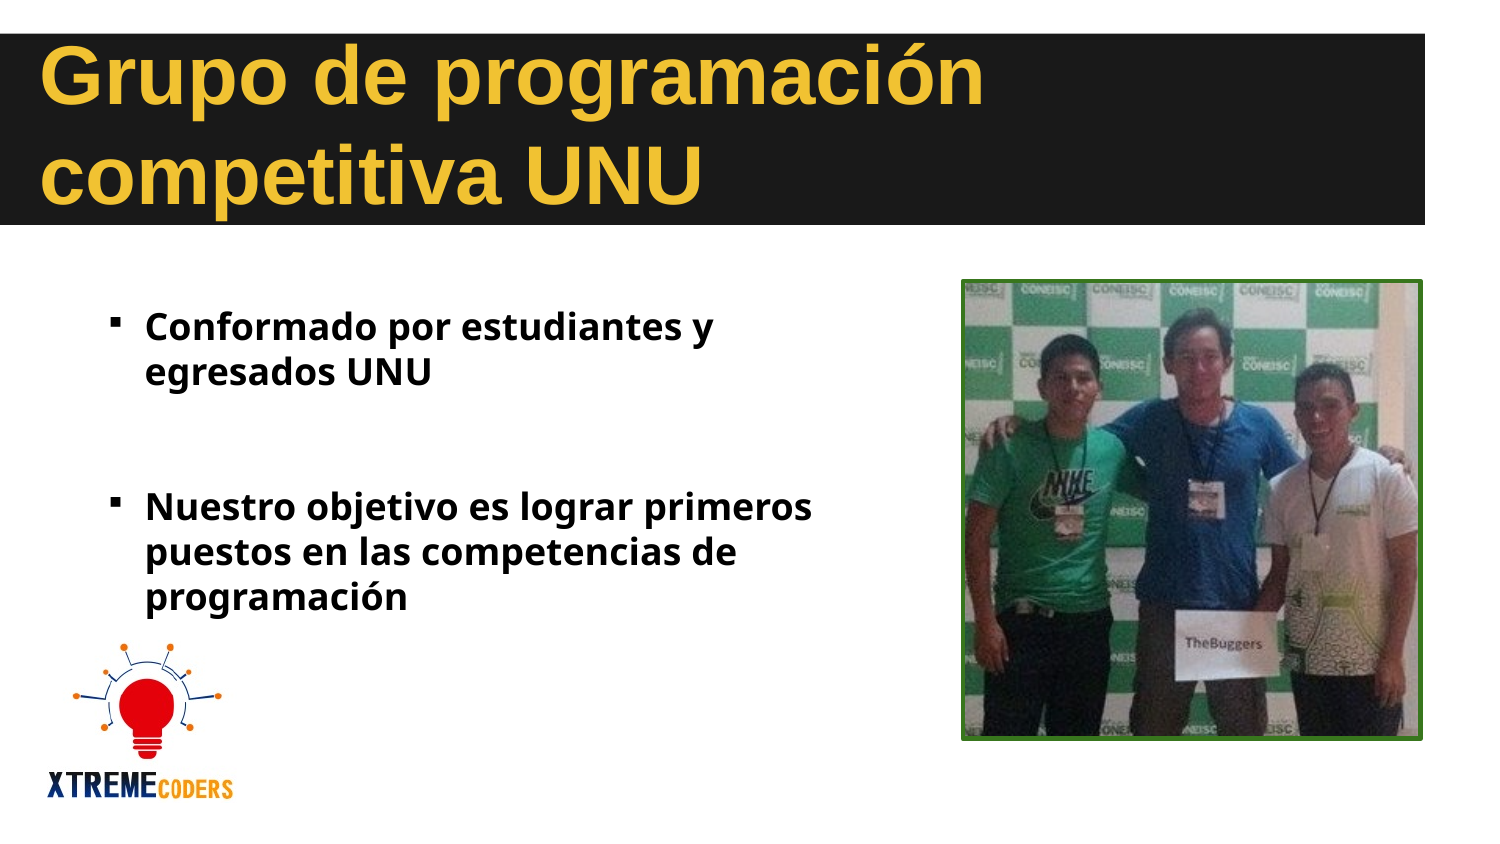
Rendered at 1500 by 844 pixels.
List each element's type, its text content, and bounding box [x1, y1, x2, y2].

text_box Conformado por estudiantes y egresados UNU Nuestro objetivo es lograr primeros puestos en las competencias de programación [94, 295, 839, 768]
text_box Grupo de programación competitiva UNU [24, 48, 1375, 237]
picture [47, 640, 237, 804]
picture [965, 283, 1419, 737]
